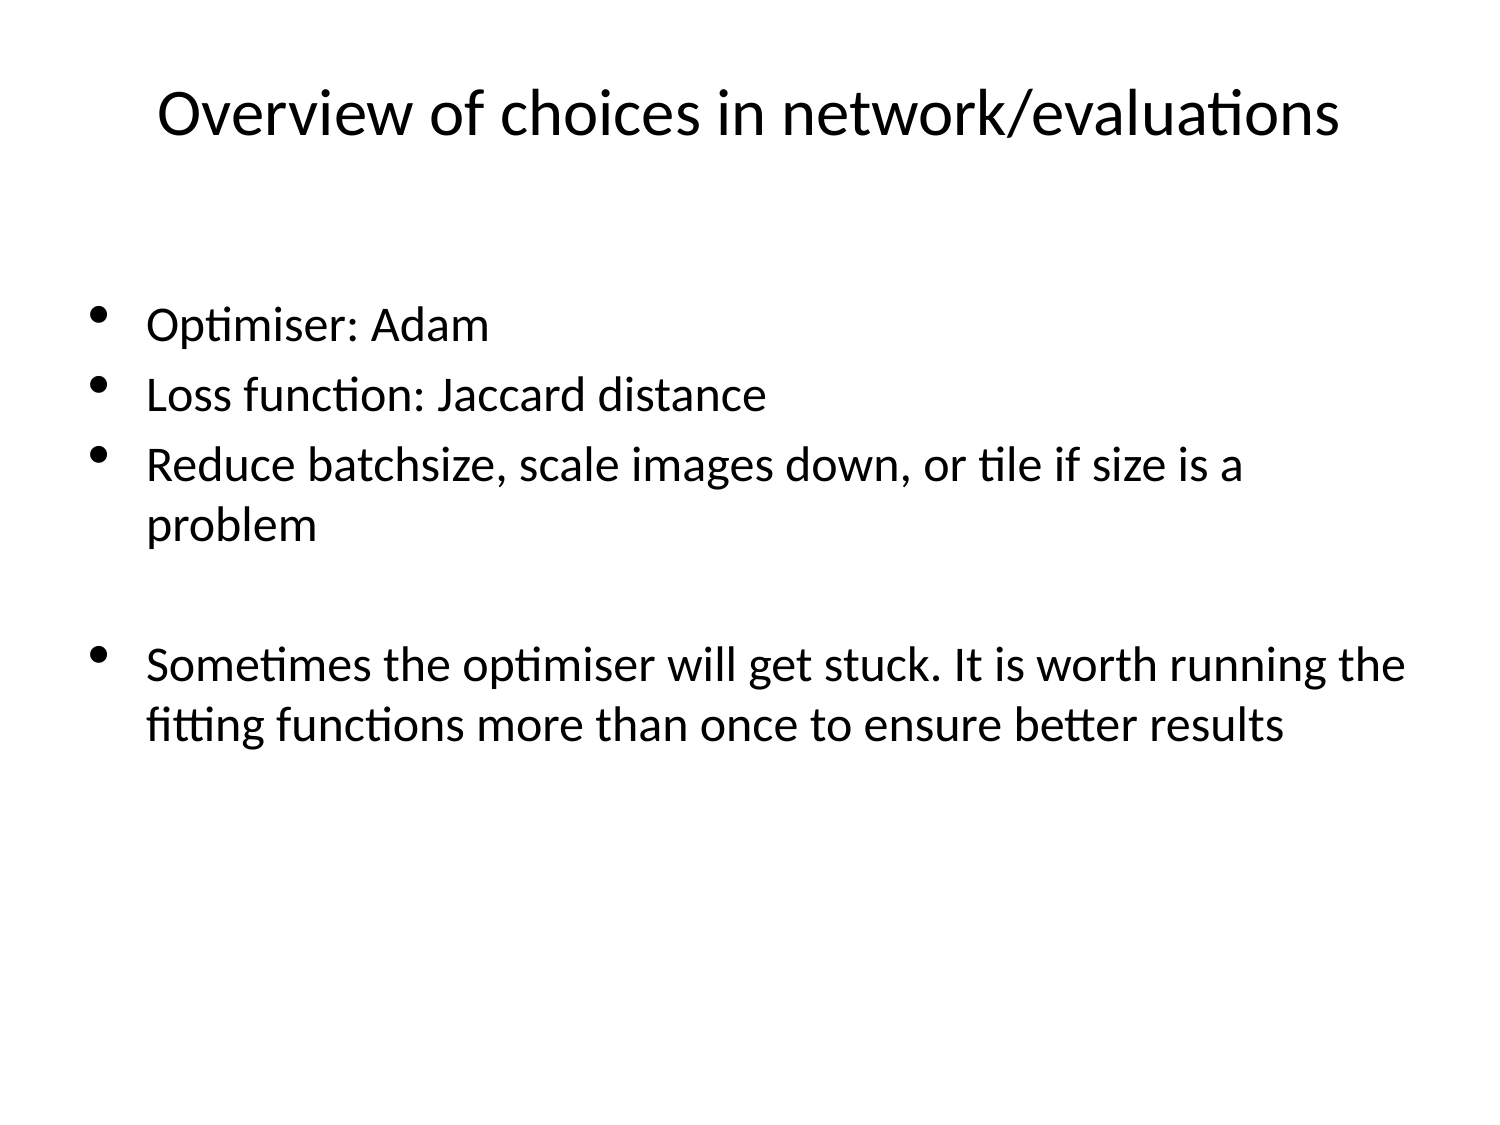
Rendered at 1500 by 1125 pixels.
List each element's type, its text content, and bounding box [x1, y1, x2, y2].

text_box Optimiser: Adam Loss function: Jaccard distance Reduce batchsize, scale images down, or tile if size is a problem Sometimes the optimiser will get stuck. It is worth running the fitting functions more than once to ensure better results [75, 213, 1425, 1034]
text_box Overview of choices in network/evaluations [75, 45, 1425, 172]
